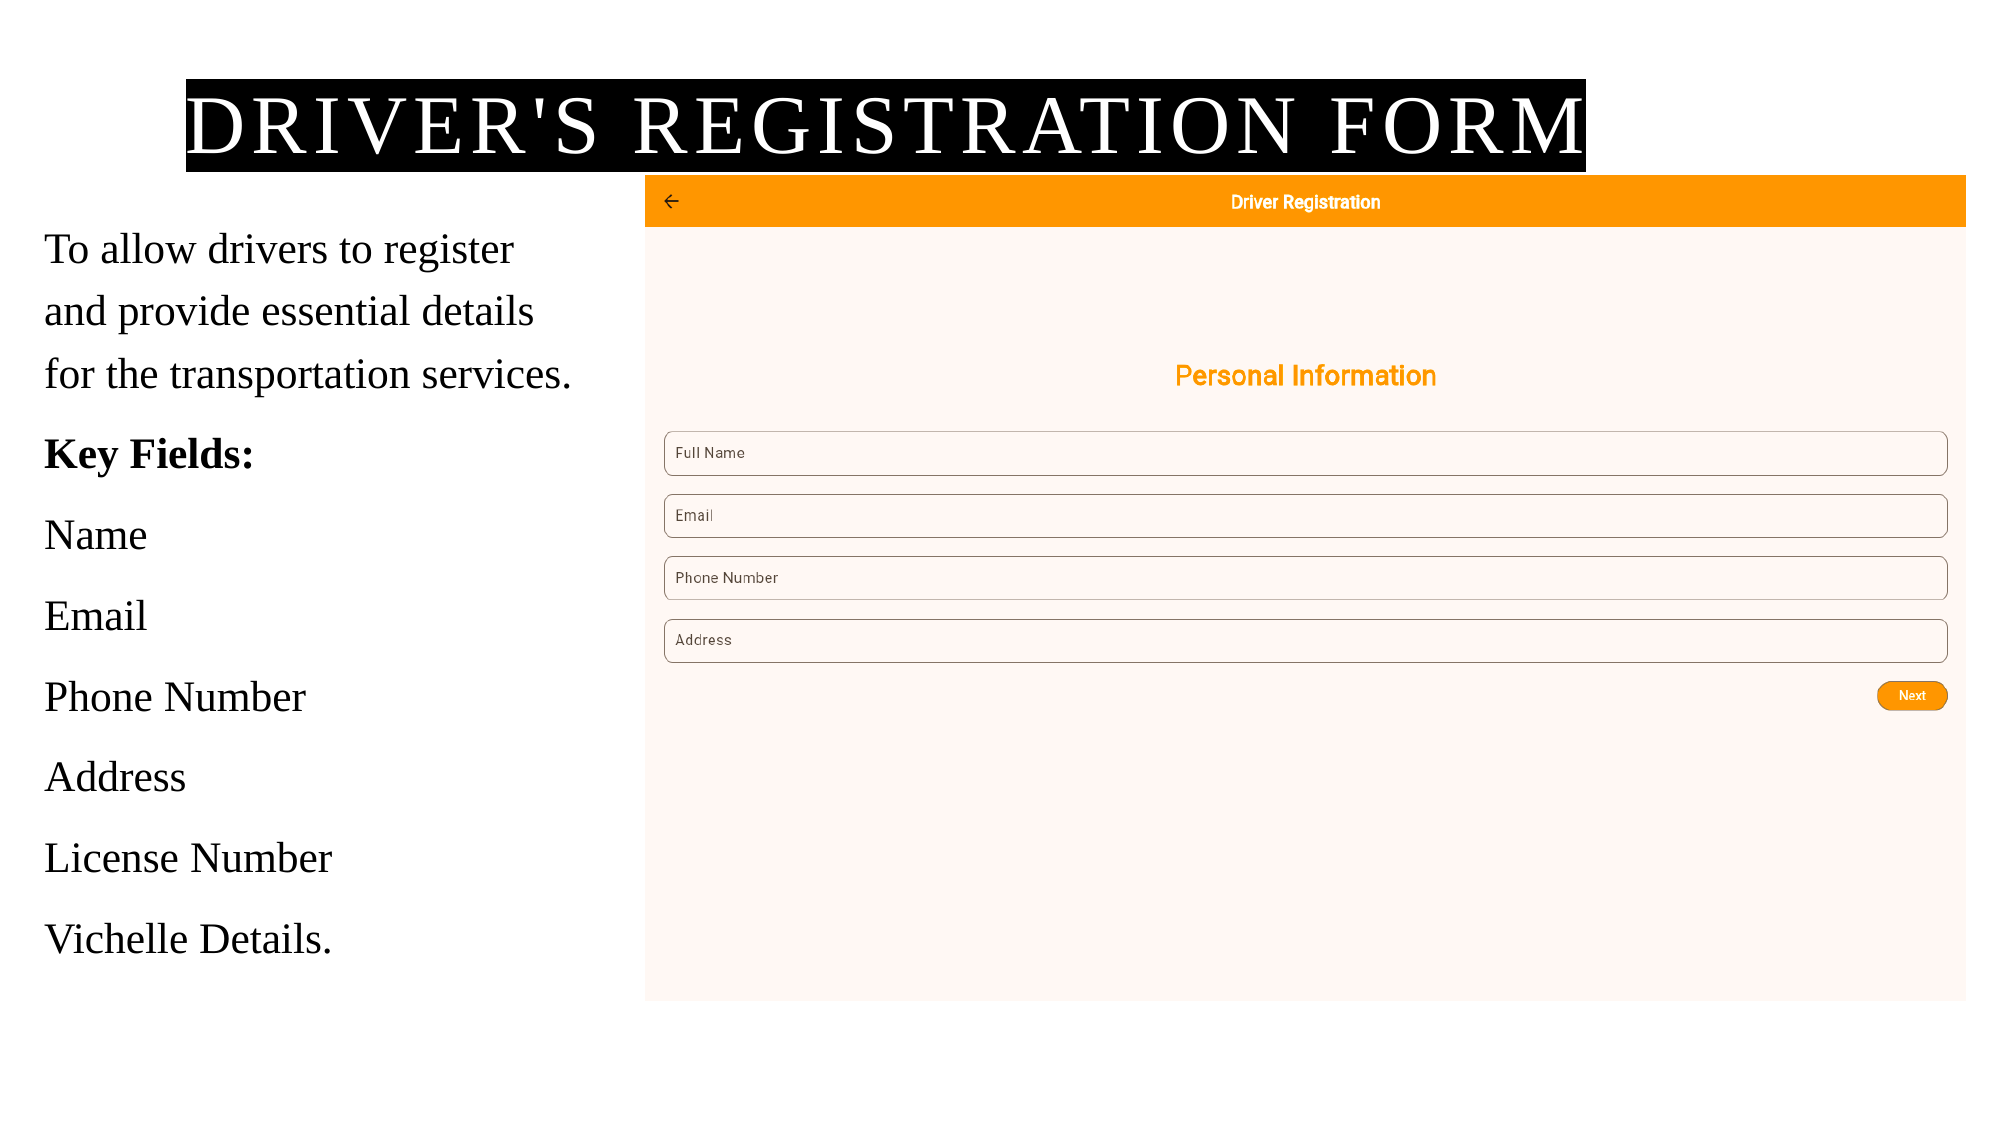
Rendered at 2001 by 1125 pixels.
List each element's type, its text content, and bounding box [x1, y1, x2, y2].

picture [642, 175, 1978, 1015]
list To allow drivers to register and provide essential details for the transportation services. Key Fields: Name Email Phone Number Address License Number Vichelle Details. [29, 201, 592, 1020]
title Driver's Registration Form [43, 0, 1729, 178]
